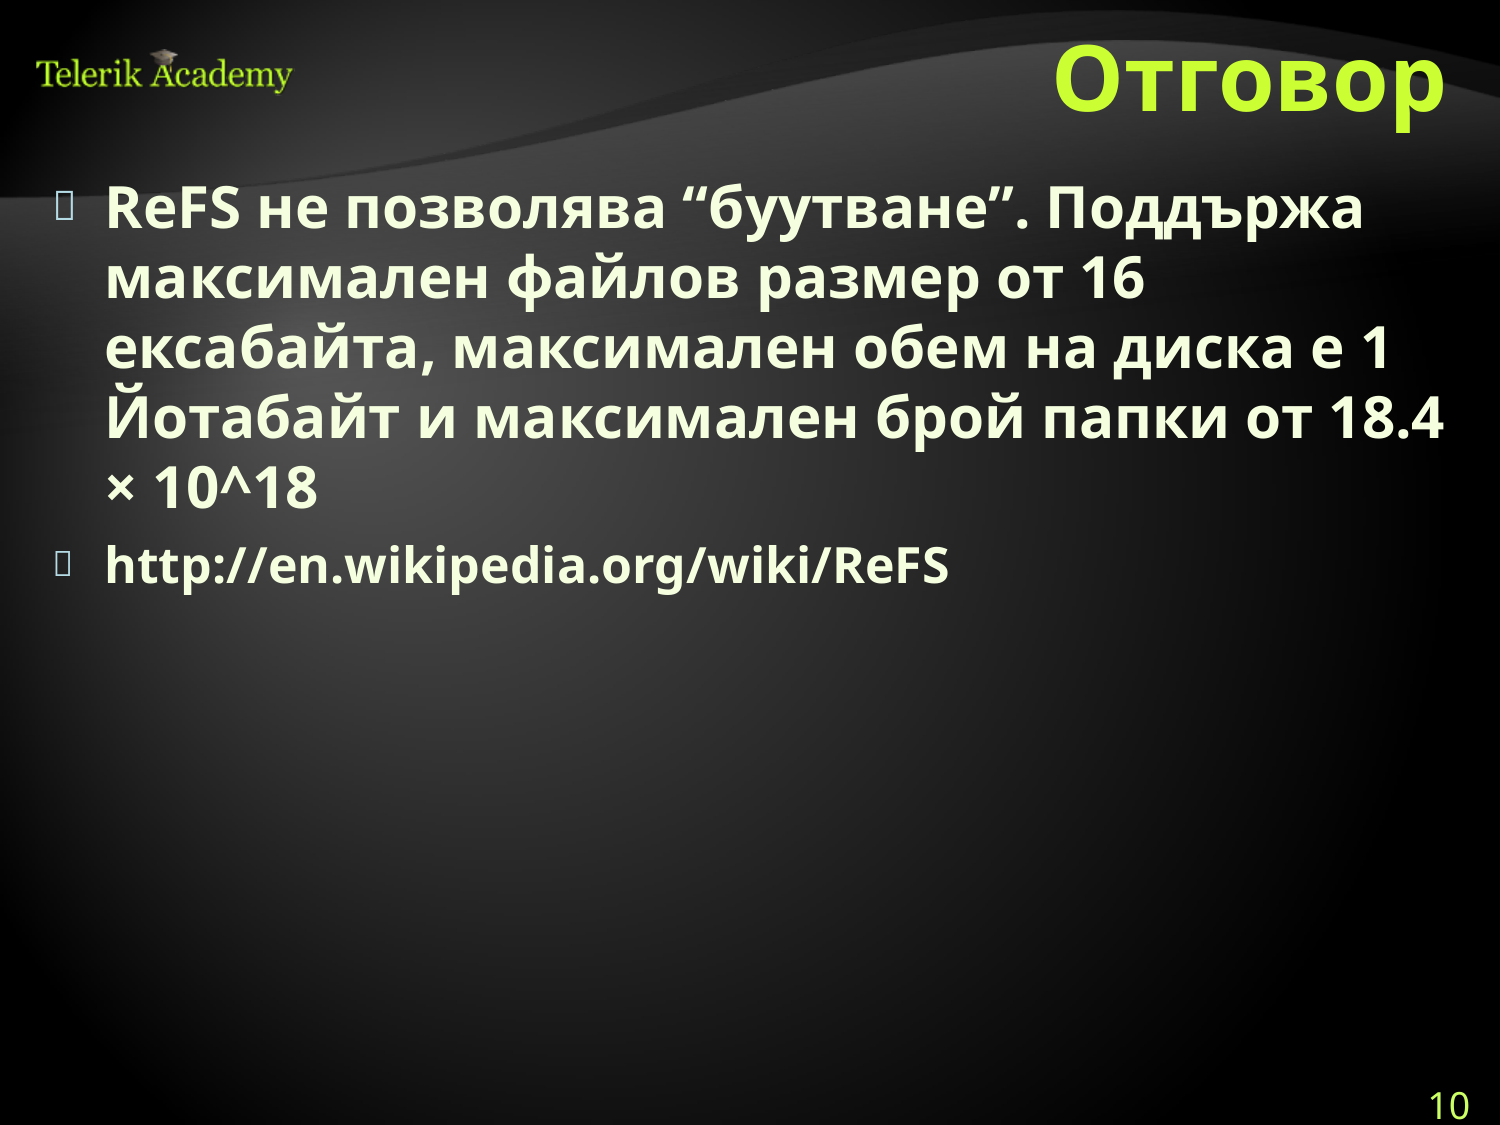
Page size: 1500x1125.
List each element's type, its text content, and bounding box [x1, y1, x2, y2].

slide_number <number> [1412, 1074, 1488, 1113]
list ReFS не позволява “буутване”. Поддържа максимален файлов размер от 16 ексабайта, максимален обем на диска е 1 Йотабайт и максимален брой папки от 18.4 × 10^18 http://en.wikipedia.org/wiki/ReFS [37, 162, 1463, 1088]
title Отговор [300, 12, 1463, 150]
picture [0, 0, 1500, 1125]
